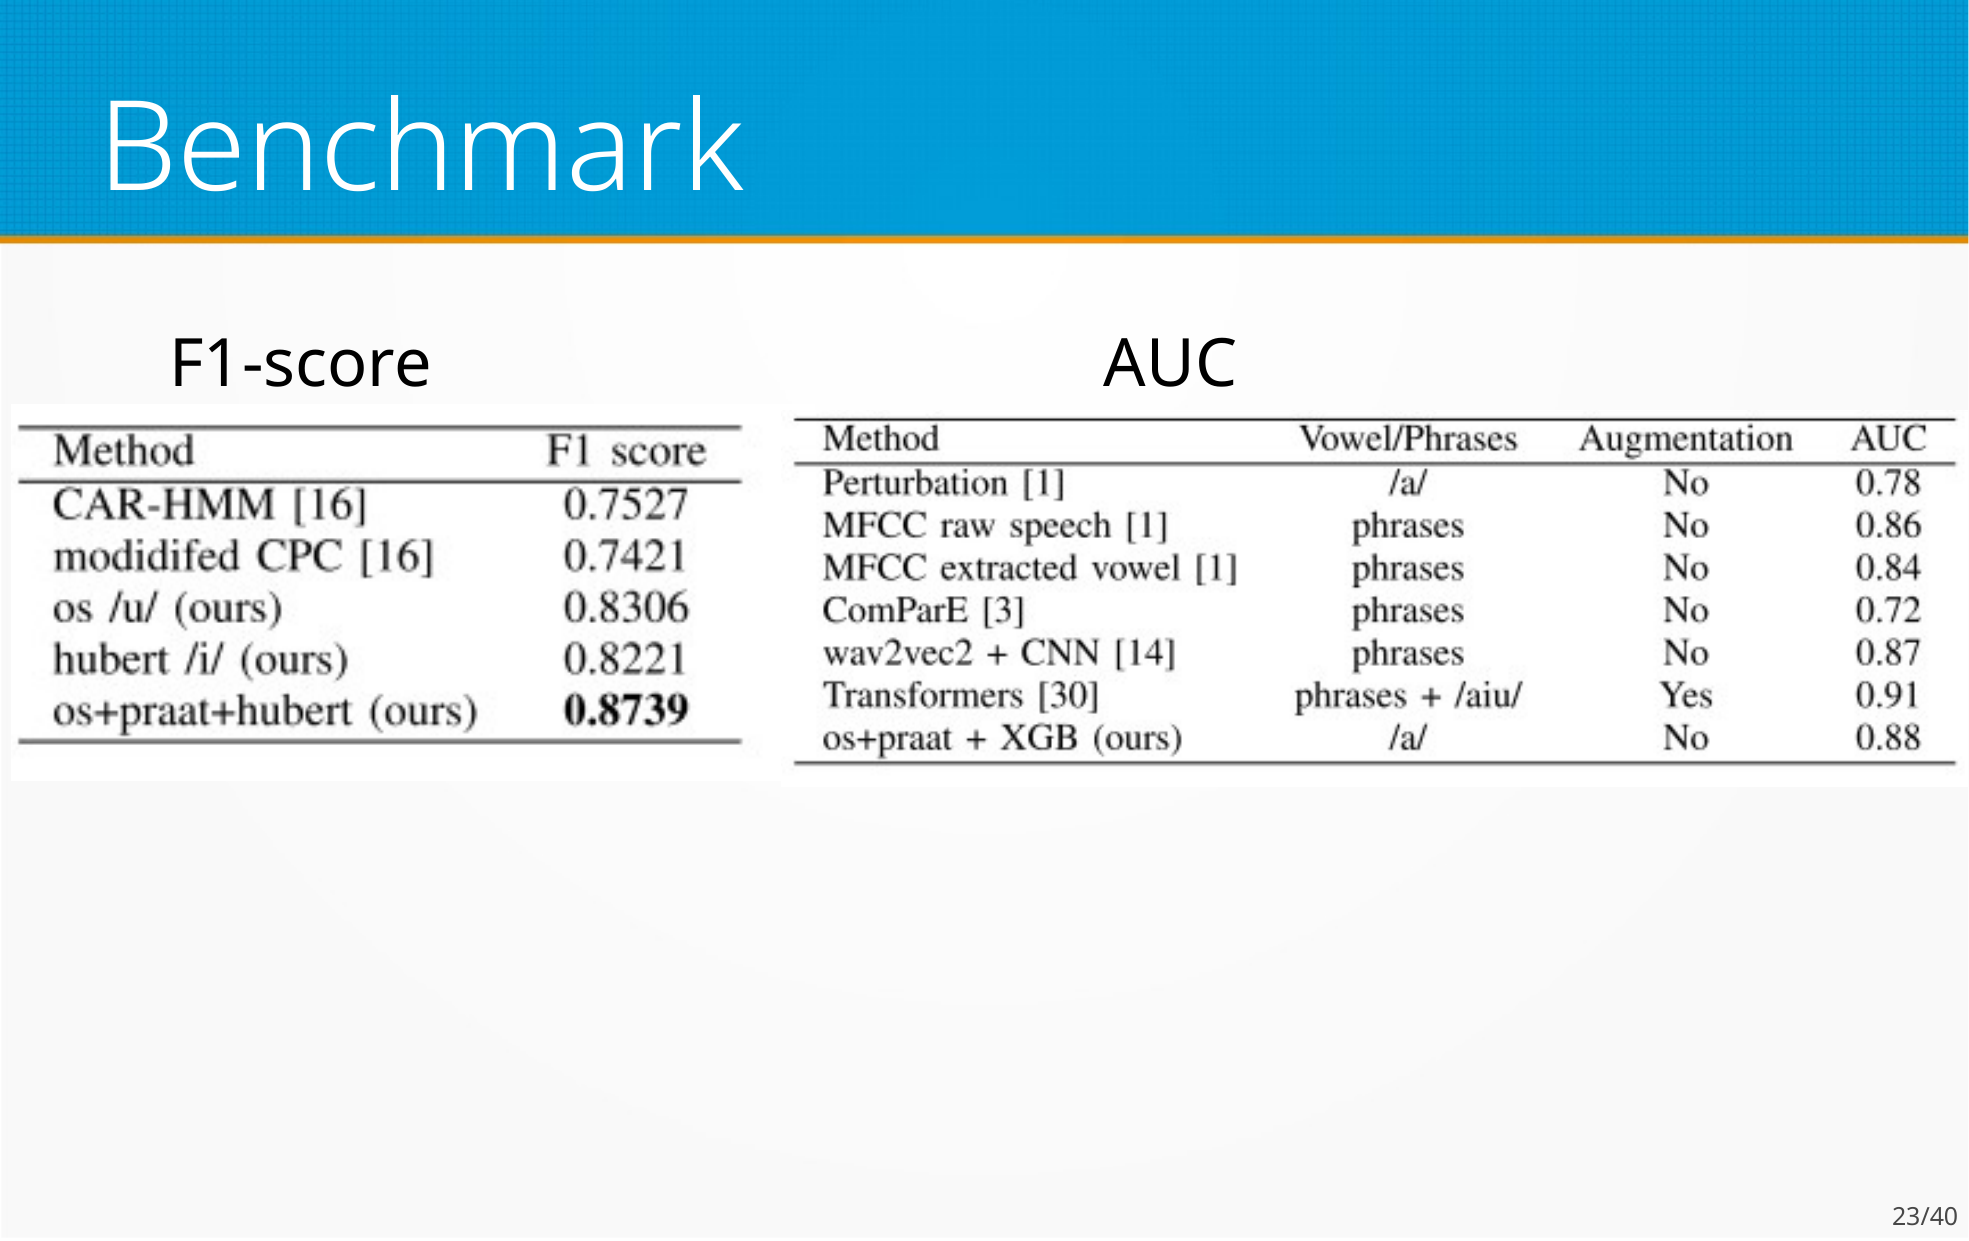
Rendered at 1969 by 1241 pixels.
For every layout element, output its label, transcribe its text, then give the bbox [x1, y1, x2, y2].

list F1-score AUC [98, 315, 1861, 408]
picture [0, 233, 1969, 1241]
title Benchmark [98, 19, 1870, 227]
